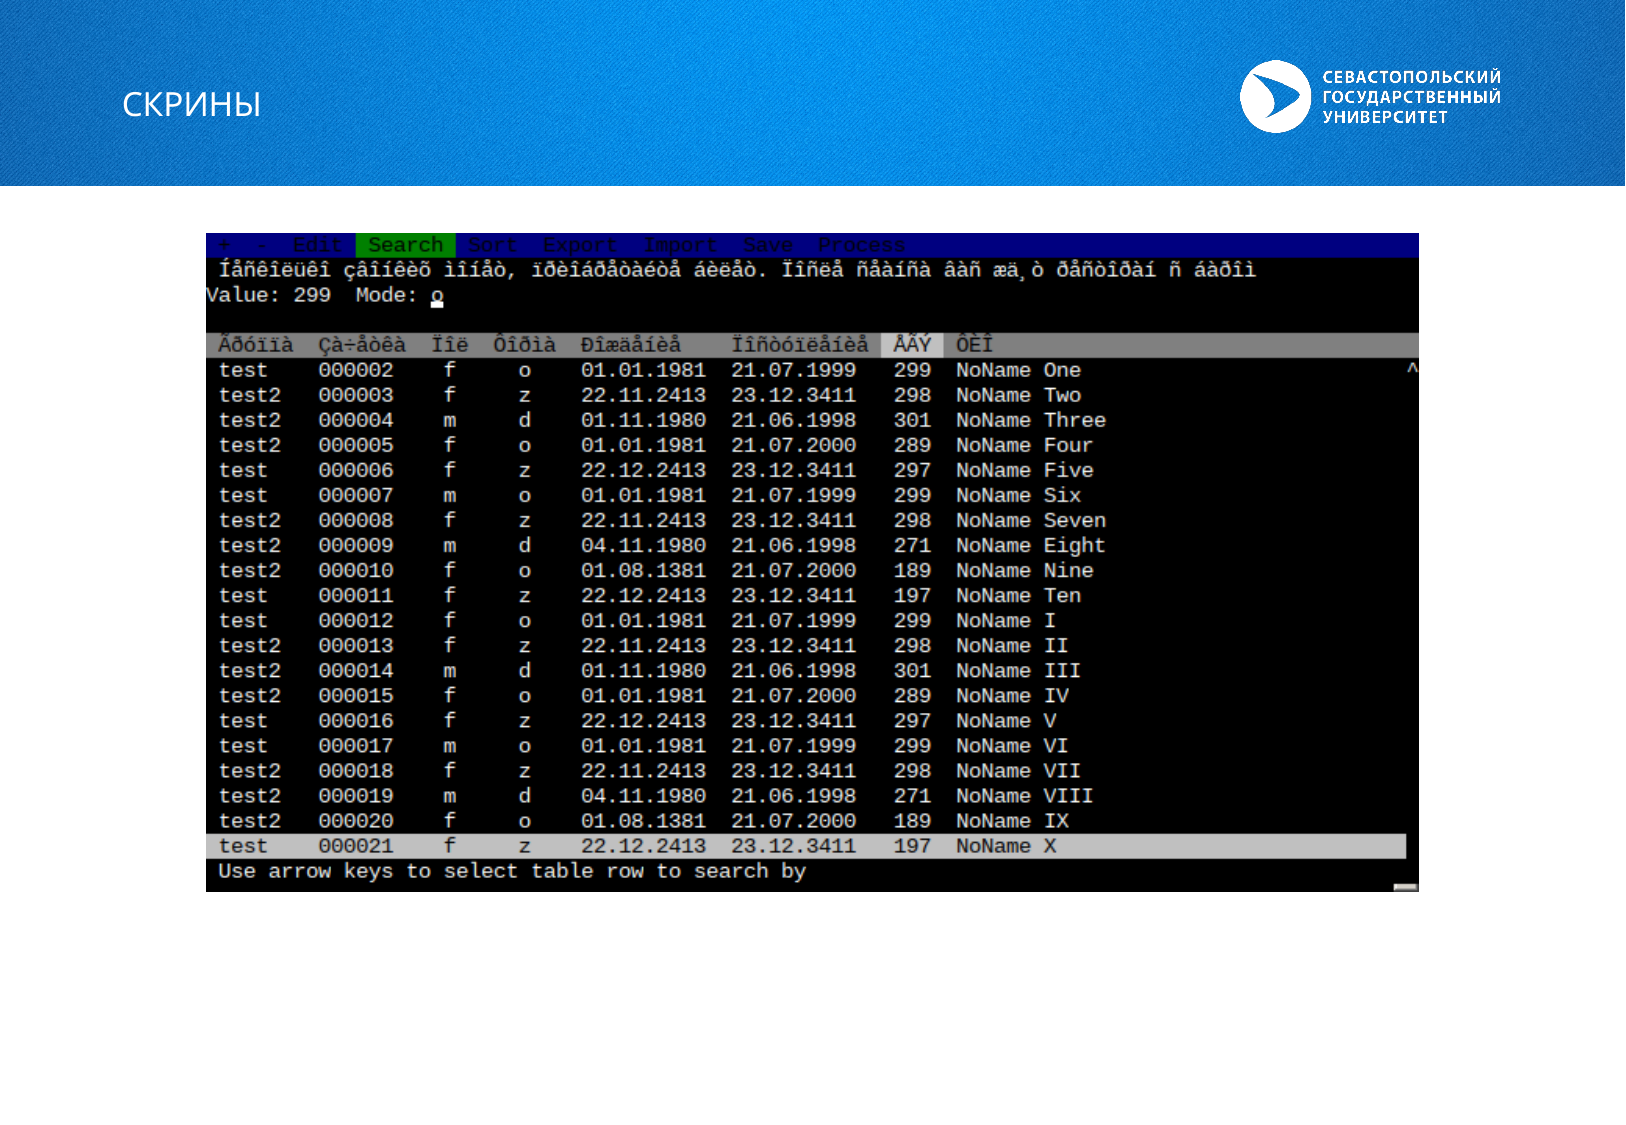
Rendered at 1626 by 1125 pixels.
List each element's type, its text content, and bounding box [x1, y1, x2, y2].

text_box СКРИНЫ [107, 80, 1012, 131]
picture [206, 233, 1419, 892]
picture [0, 0, 1625, 186]
